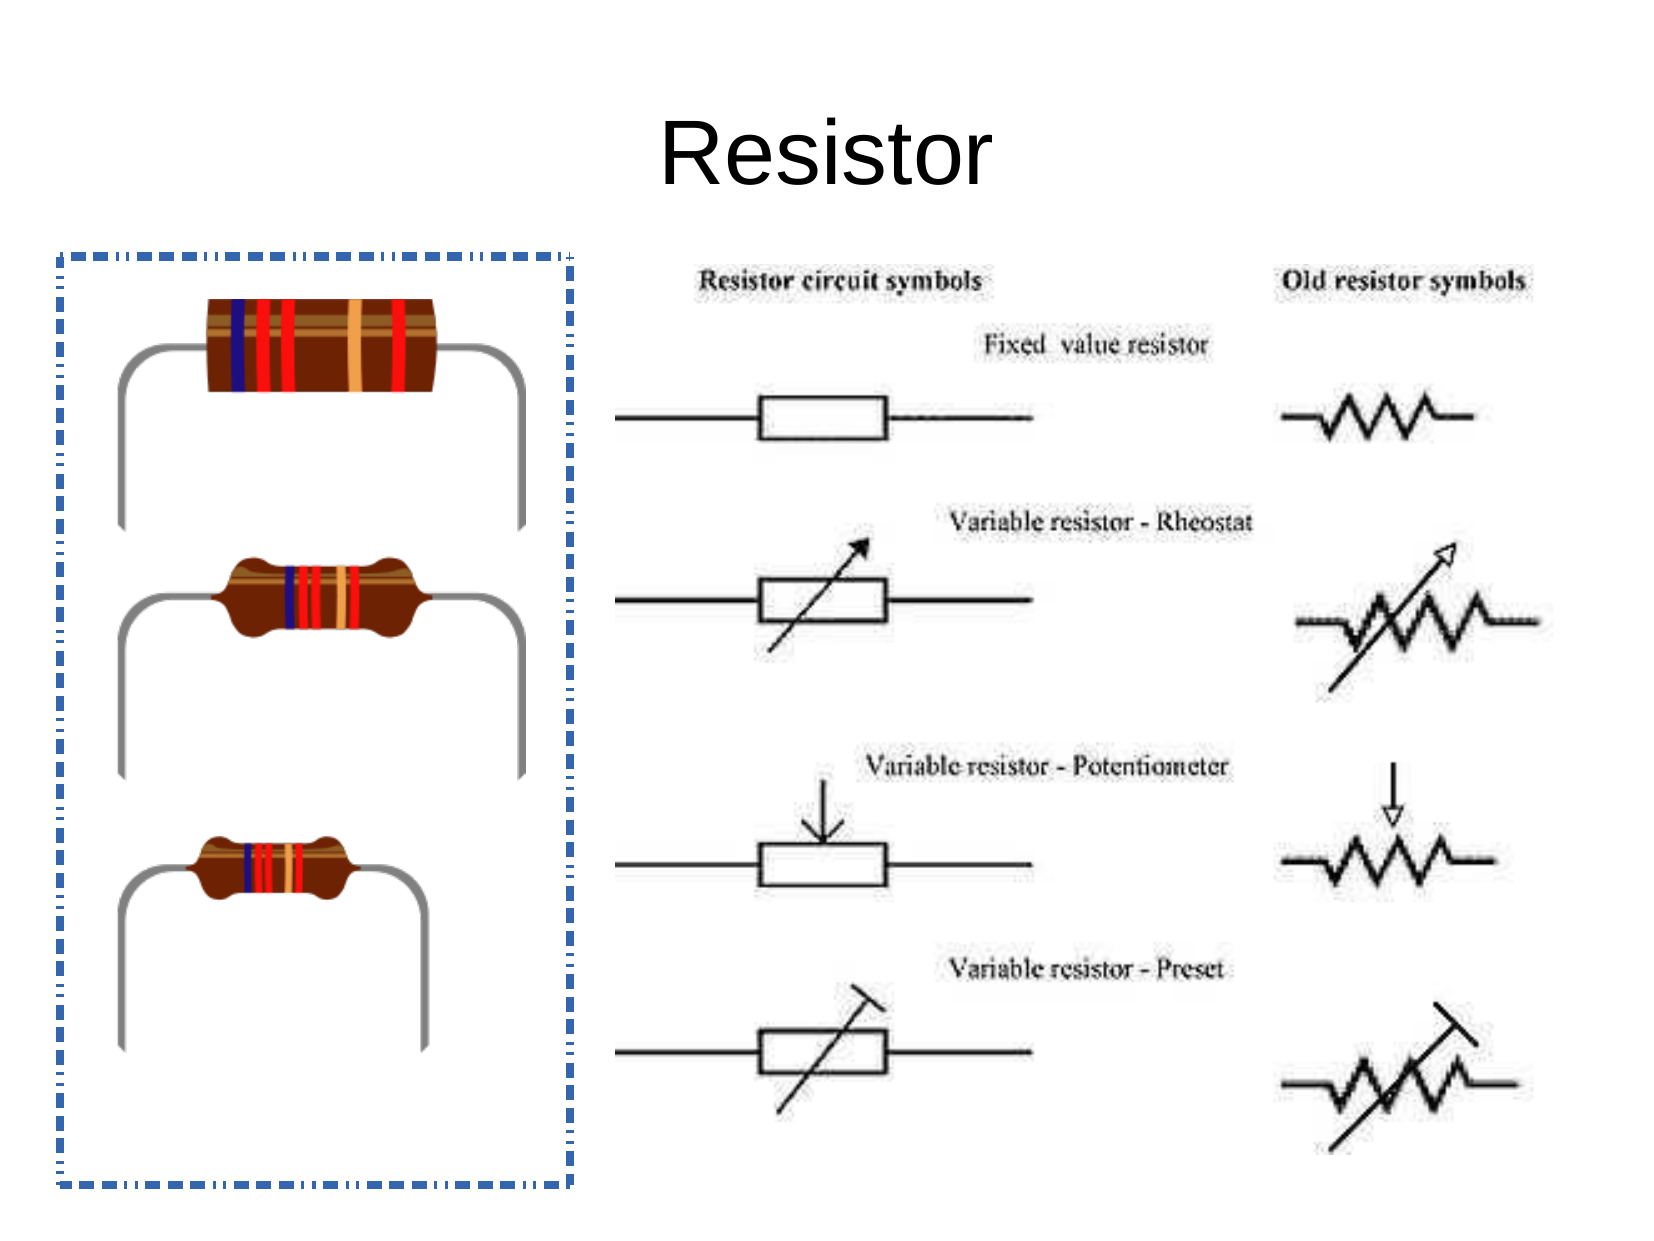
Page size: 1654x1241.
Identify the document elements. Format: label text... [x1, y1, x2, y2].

picture [75, 299, 526, 1053]
picture [615, 264, 1614, 1156]
title Resistor [82, 49, 1571, 257]
